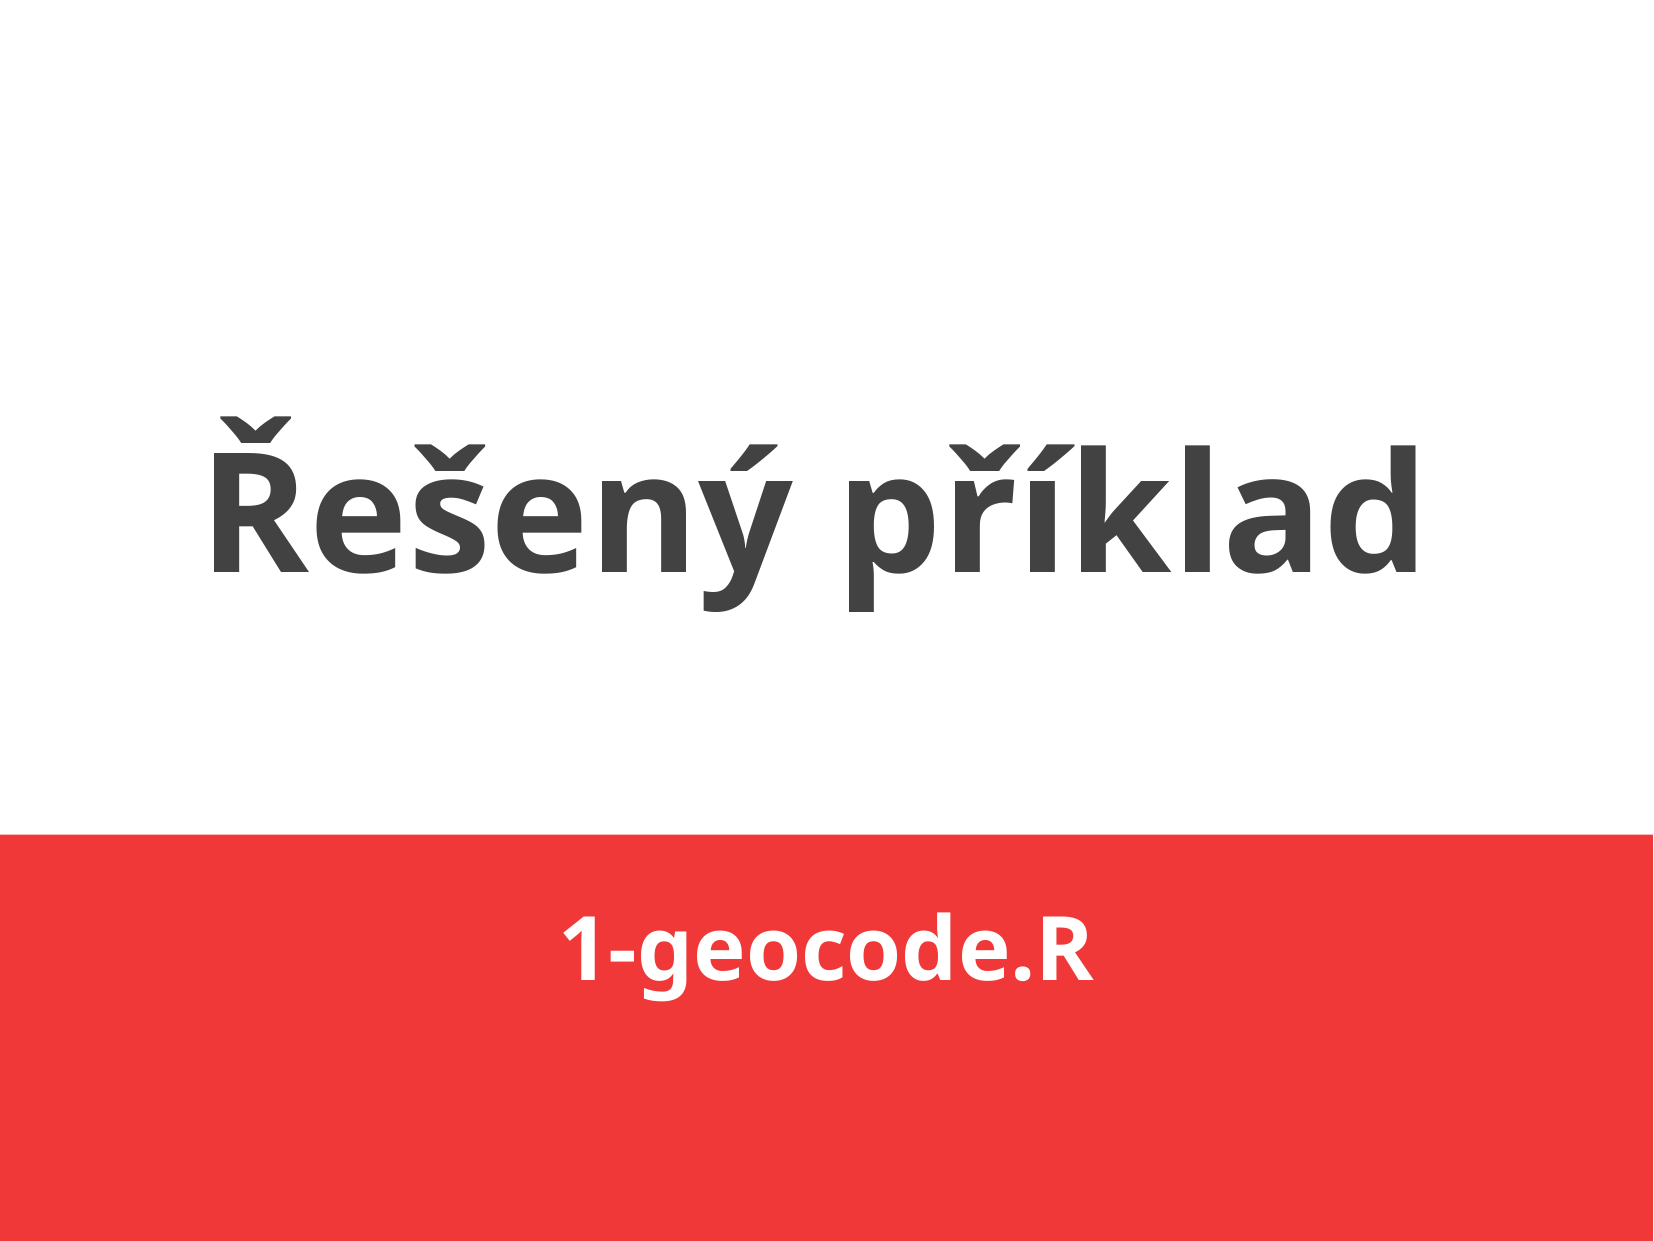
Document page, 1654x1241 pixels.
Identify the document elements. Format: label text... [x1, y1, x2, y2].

subtitle 1-geocode.R [82, 881, 1571, 1010]
title Řešený příklad [70, 327, 1559, 915]
